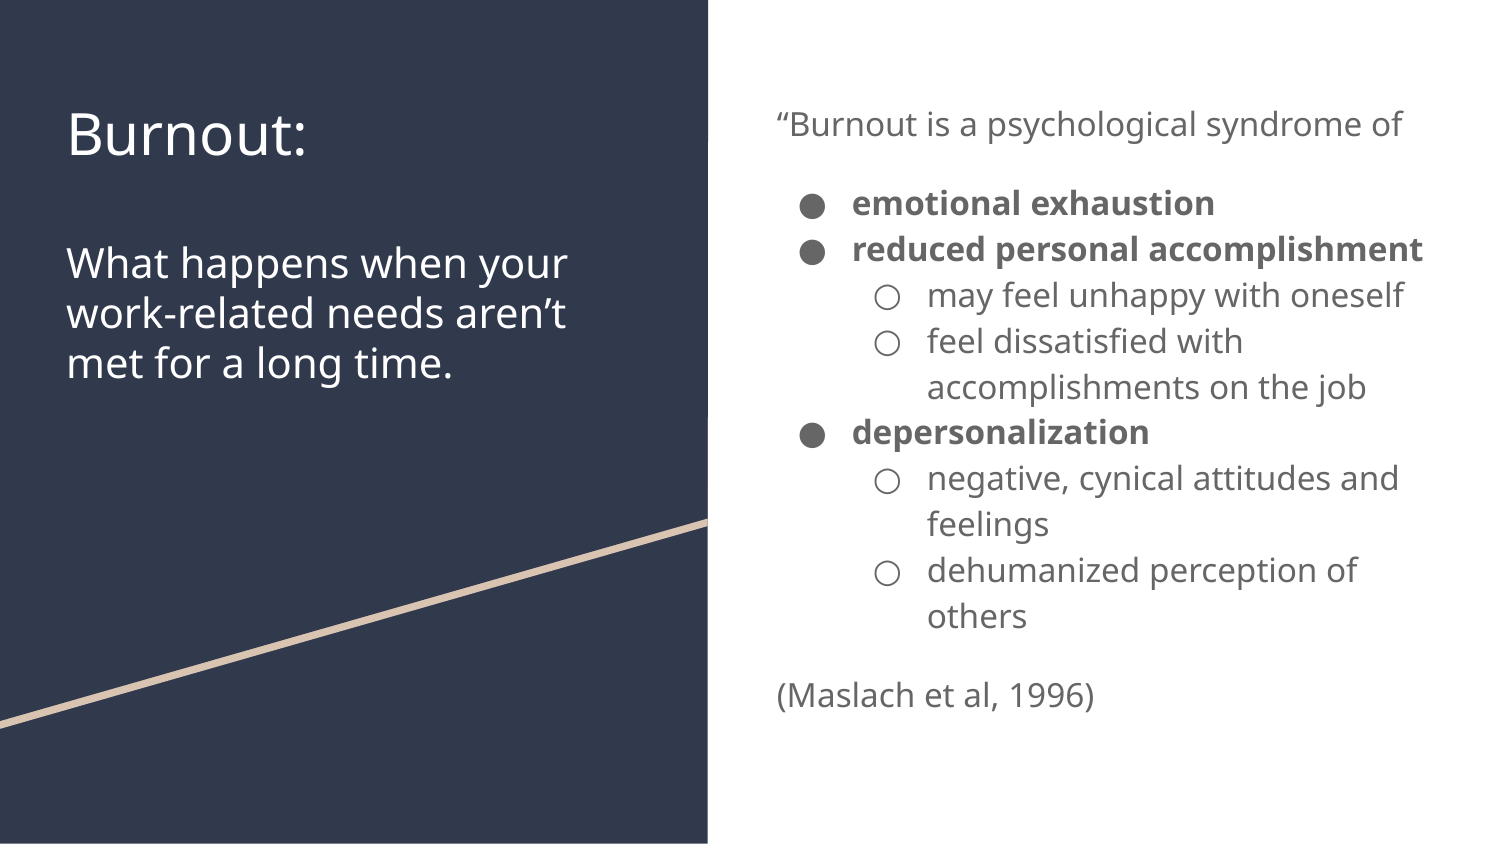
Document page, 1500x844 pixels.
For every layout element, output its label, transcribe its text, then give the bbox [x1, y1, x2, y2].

title Burnout: What happens when your work-related needs aren’t met for a long time. [51, 82, 660, 494]
list “Burnout is a psychological syndrome of emotional exhaustion reduced personal accomplishment may feel unhappy with oneself feel dissatisfied with accomplishments on the job depersonalization negative, cynical attitudes and feelings dehumanized perception of others (Maslach et al, 1996) [761, 82, 1446, 755]
